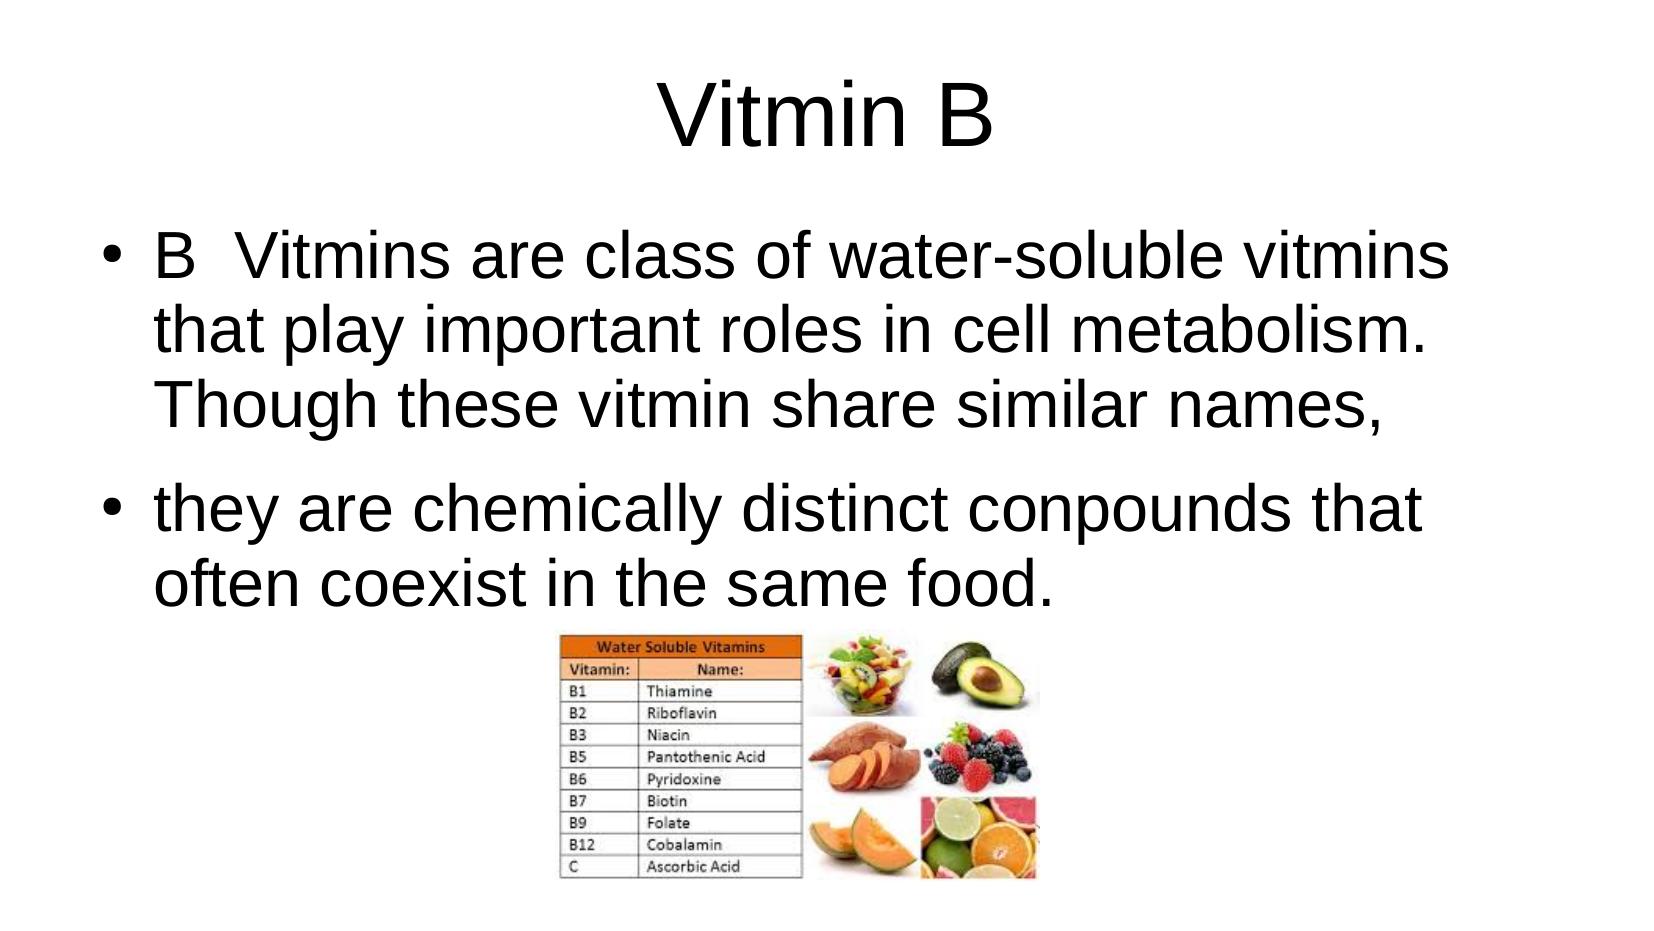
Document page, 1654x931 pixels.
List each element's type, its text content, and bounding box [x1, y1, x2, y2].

picture [555, 629, 1040, 885]
title Vitmin B [82, 37, 1571, 193]
list B Vitmins are class of water-soluble vitmins that play important roles in cell metabolism. Though these vitmin share similar names, they are chemically distinct conpounds that often coexist in the same food. [82, 217, 1571, 758]
